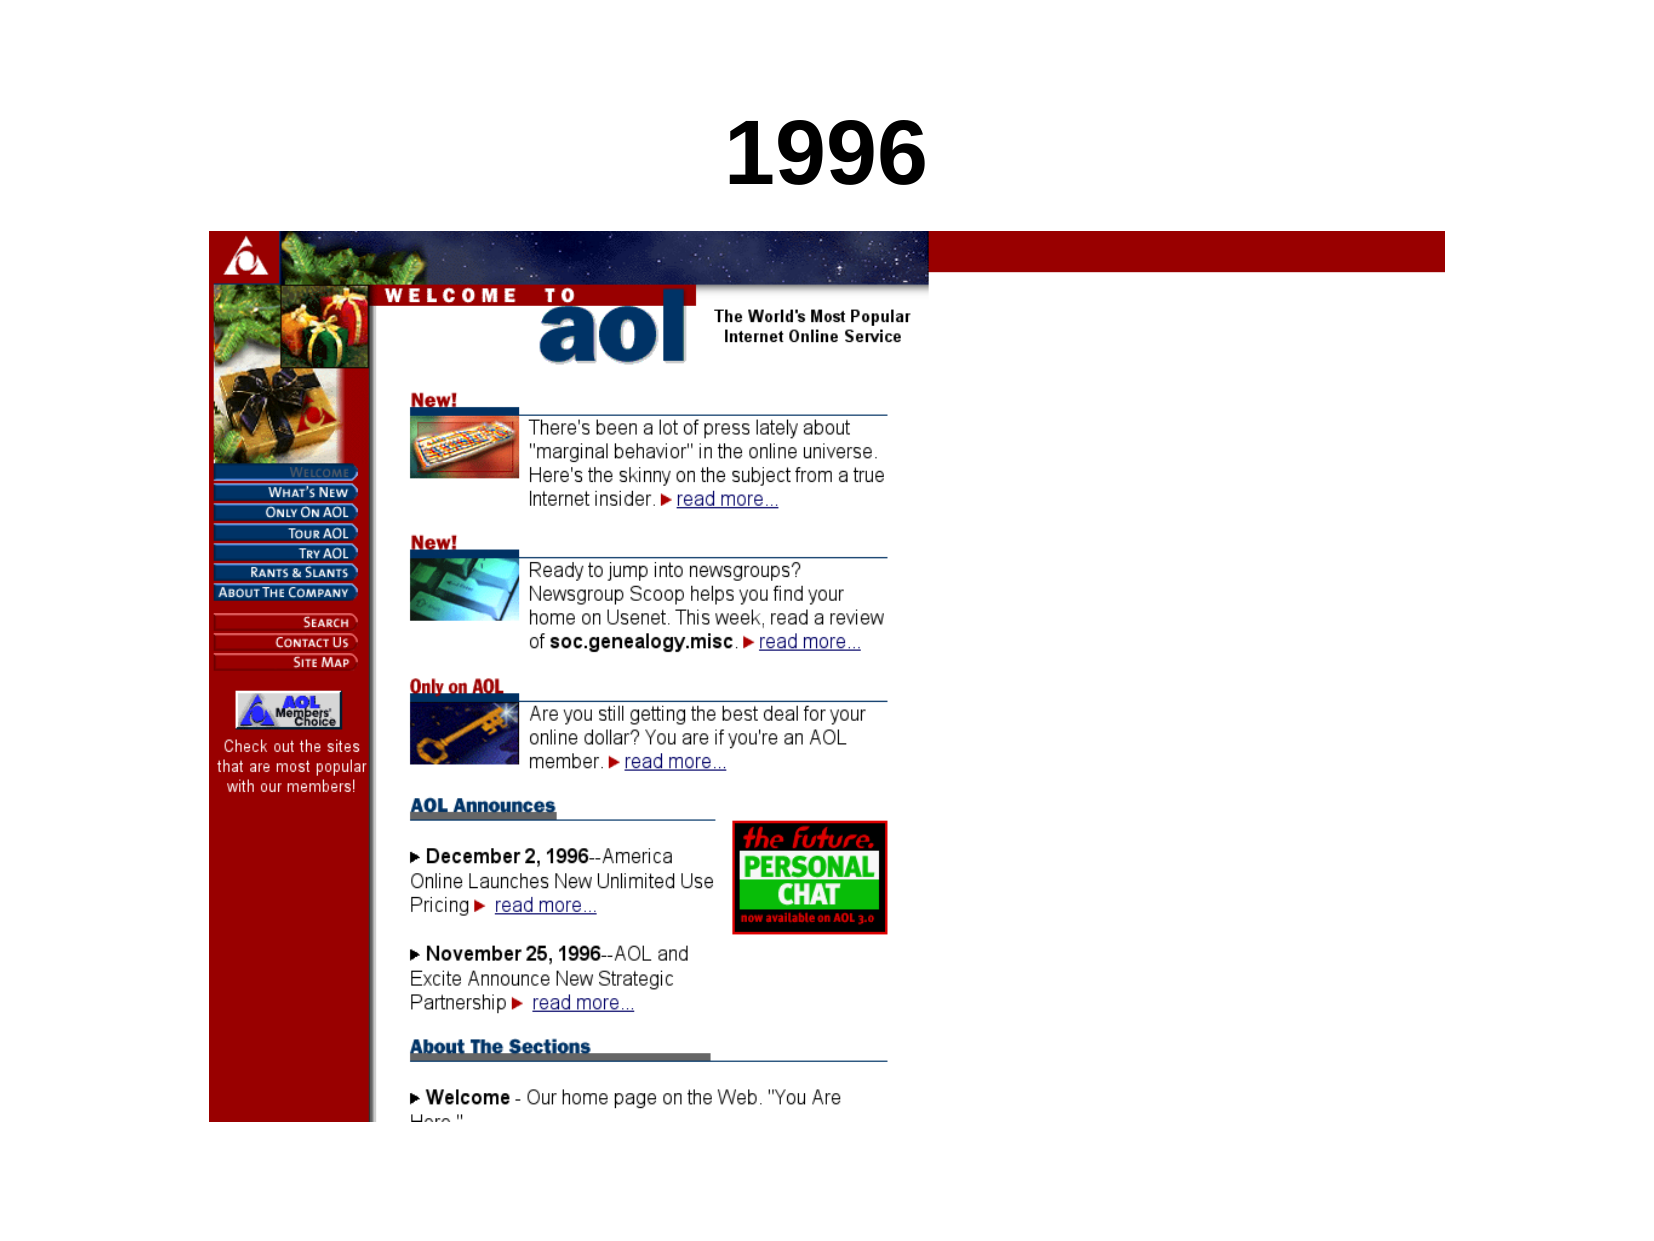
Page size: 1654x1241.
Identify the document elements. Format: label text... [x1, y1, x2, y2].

title 1996 [82, 49, 1571, 257]
picture [209, 231, 1445, 1123]
